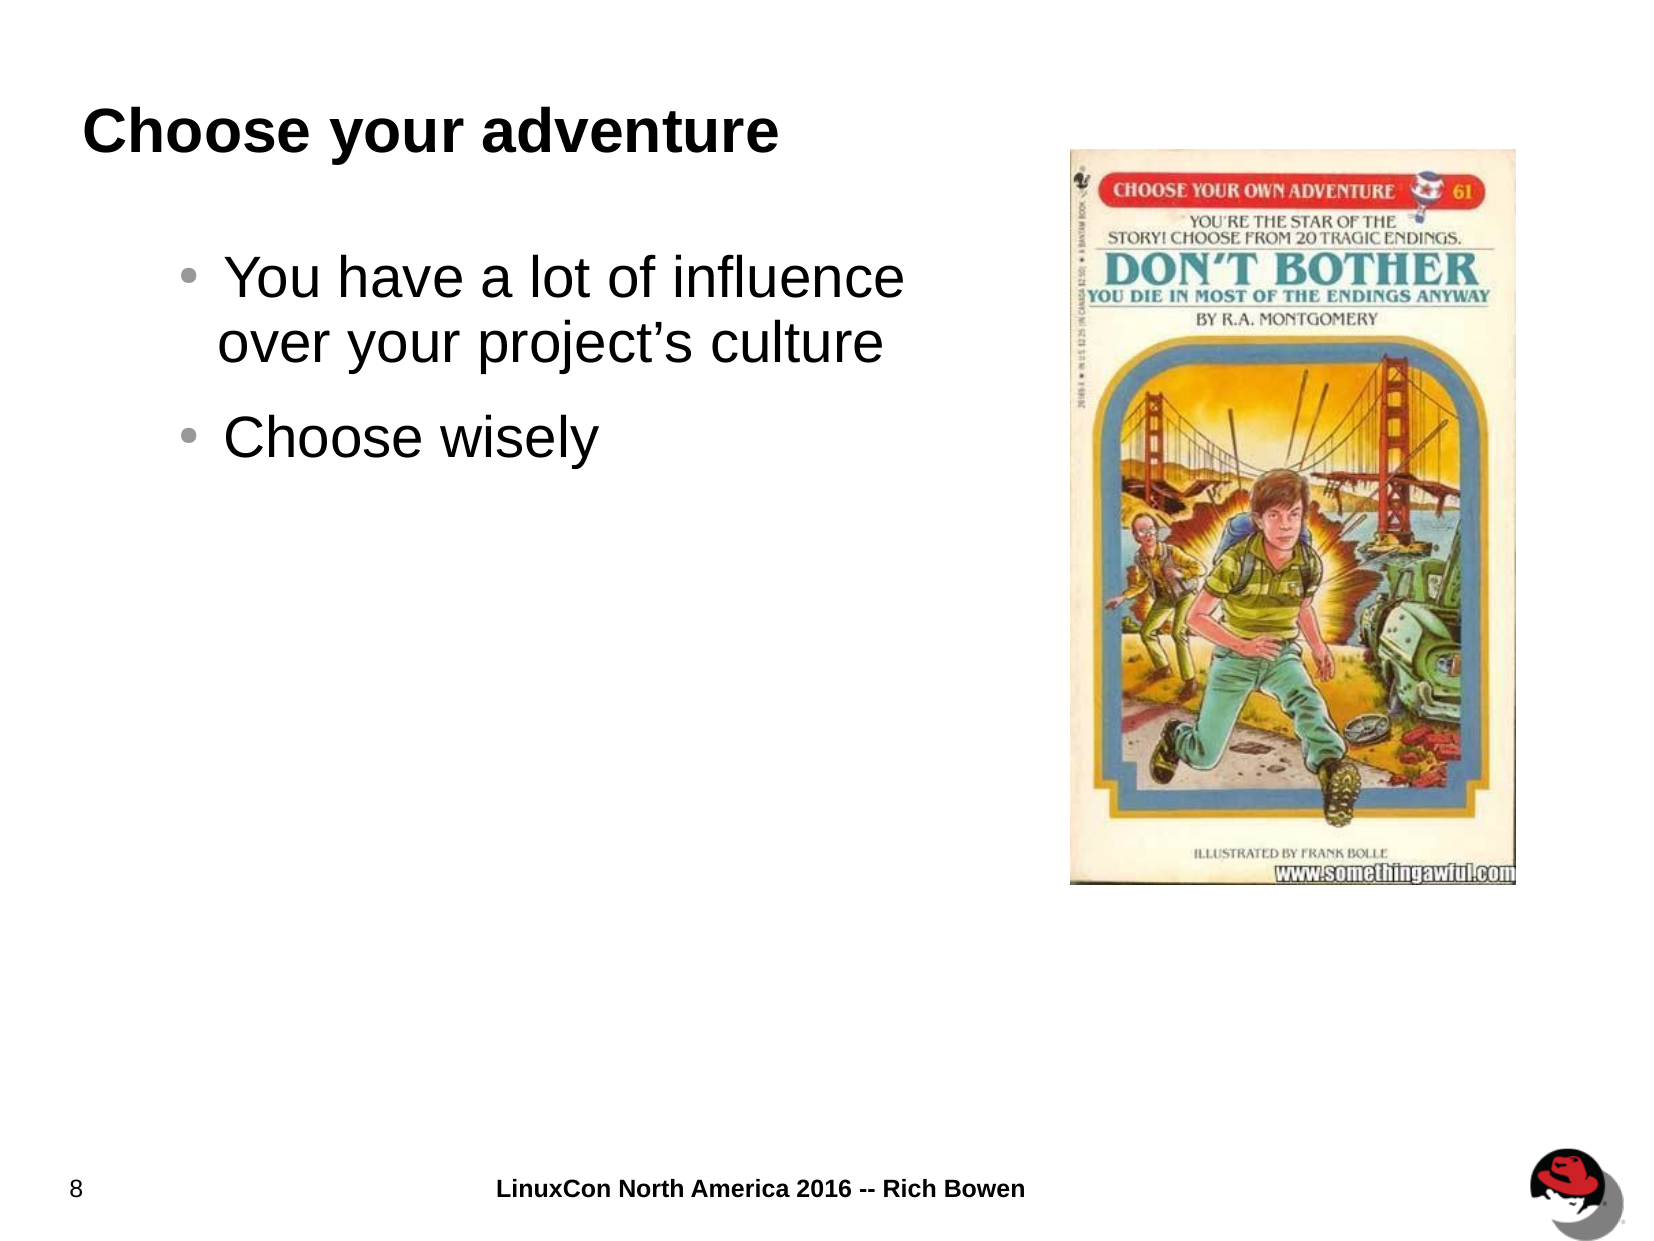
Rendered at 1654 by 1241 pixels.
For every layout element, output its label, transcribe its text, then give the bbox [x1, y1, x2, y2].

picture [1529, 1146, 1613, 1224]
picture [1070, 149, 1516, 885]
list You have a lot of influence over your project’s culture Choose wisely [86, 244, 1021, 1039]
title Choose your adventure [82, 37, 1571, 226]
